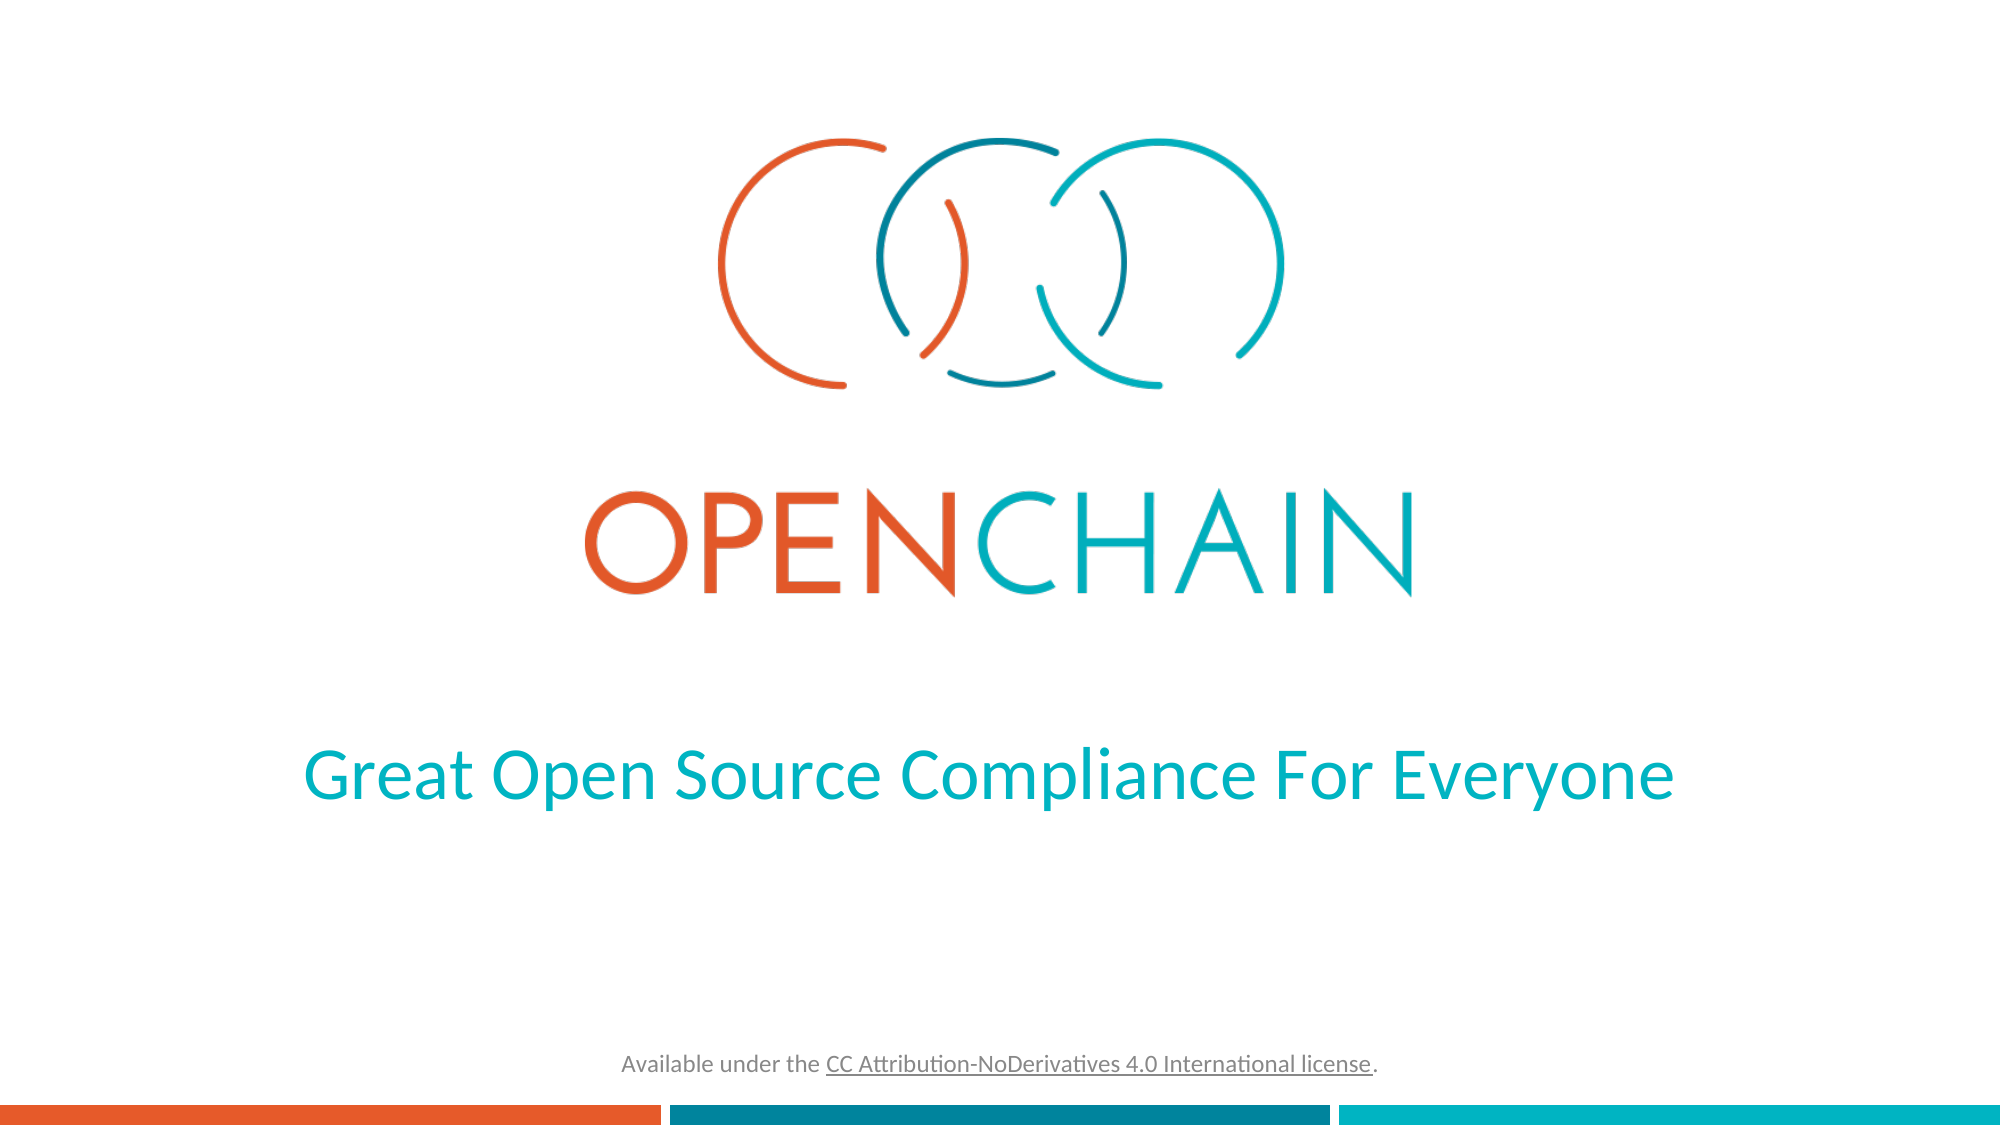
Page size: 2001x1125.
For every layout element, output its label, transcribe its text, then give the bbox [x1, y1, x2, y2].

subtitle Great Open Source Compliance For Everyone [110, 727, 1870, 844]
text_box Available under the CC Attribution-NoDerivatives 4.0 International license. [605, 1009, 1395, 1070]
